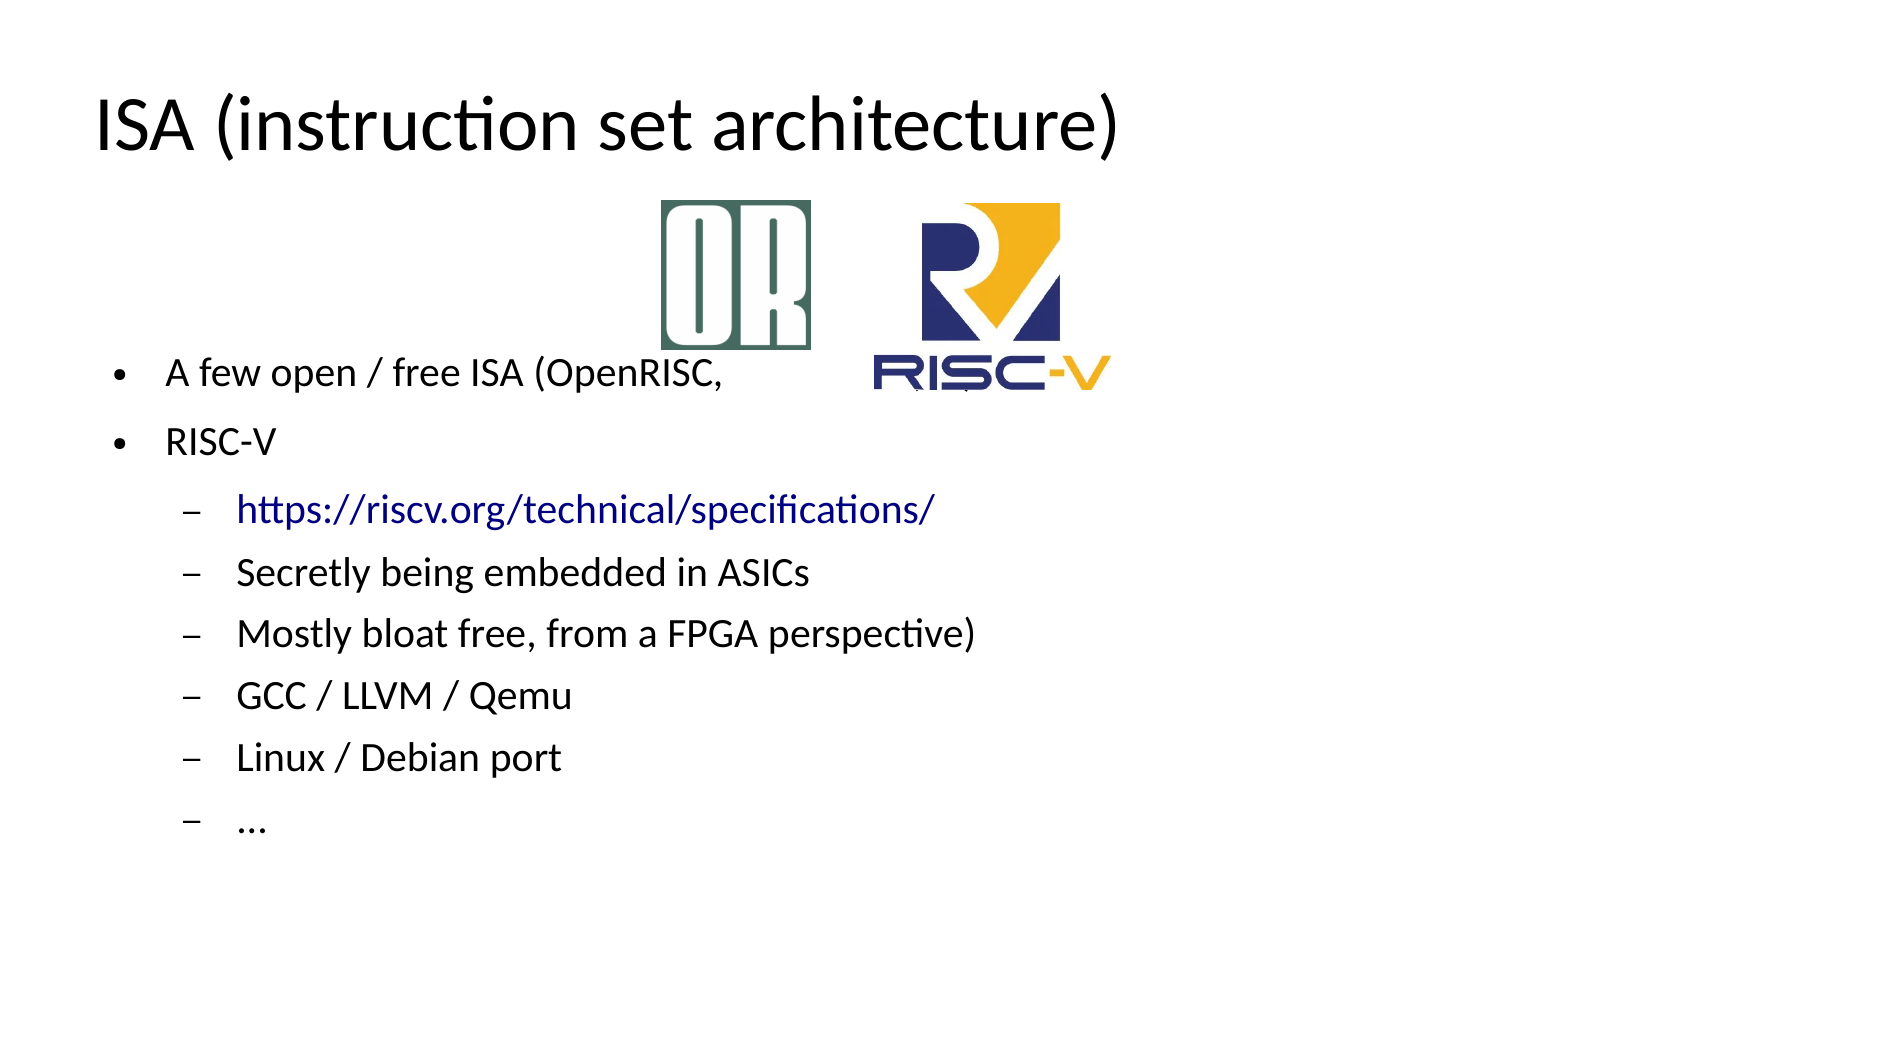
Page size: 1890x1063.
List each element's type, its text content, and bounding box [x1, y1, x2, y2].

picture [874, 203, 1111, 390]
title ISA (instruction set architecture) [94, 42, 1796, 220]
picture [661, 200, 811, 351]
list A few open / free ISA (OpenRISC, , …) RISC-V https://riscv.org/technical/specifications/ Secretly being embedded in ASICs Mostly bloat free, from a FPGA perspective) GCC / LLVM / Qemu Linux / Debian port ... [94, 355, 1796, 1063]
